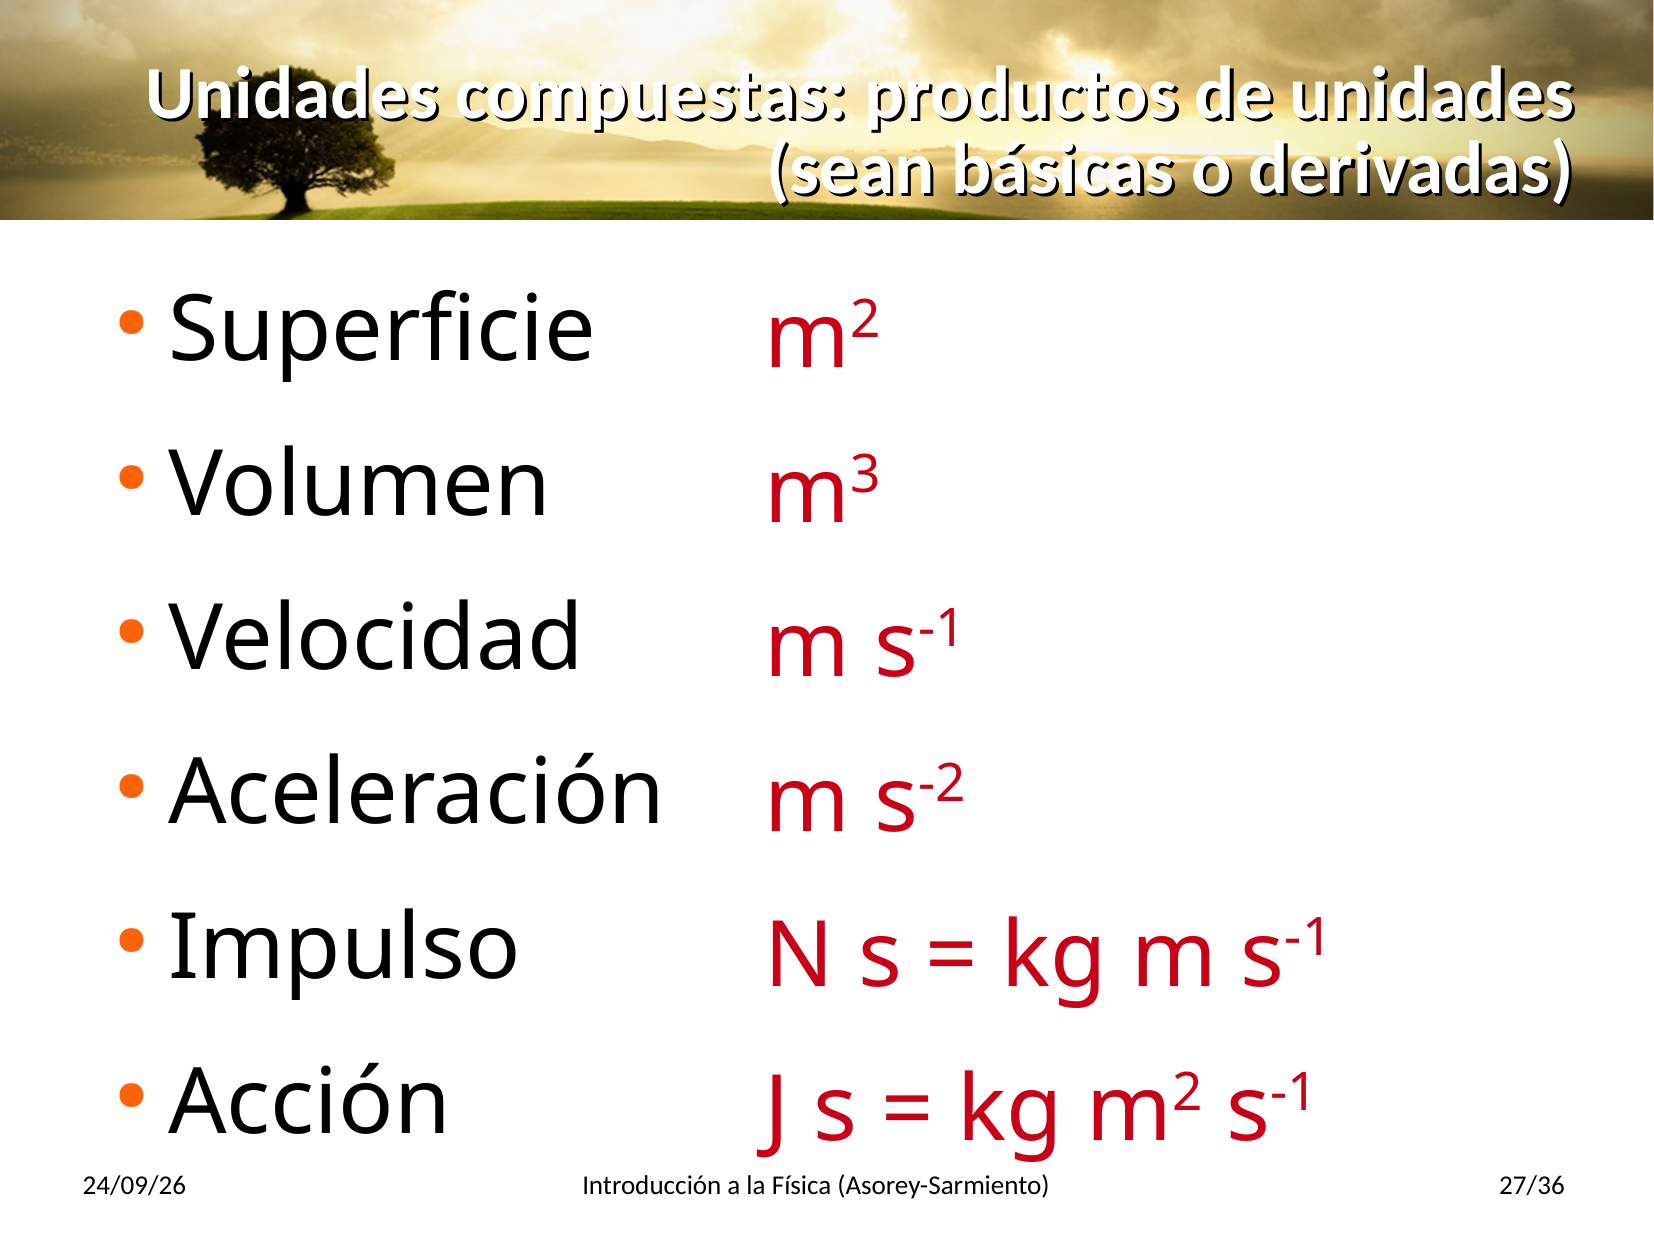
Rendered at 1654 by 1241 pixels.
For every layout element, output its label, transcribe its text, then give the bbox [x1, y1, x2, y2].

title Unidades compuestas: productos de unidades (sean básicas o derivadas) [86, 45, 1576, 230]
picture [0, 0, 1654, 220]
text_box m2 m3 m s-1 m s-2 N s = kg m s-1 J s = kg m2 s-1 [750, 262, 1613, 1156]
text_box Superficie Volumen Velocidad Aceleración Impulso Acción [82, 255, 1571, 1141]
